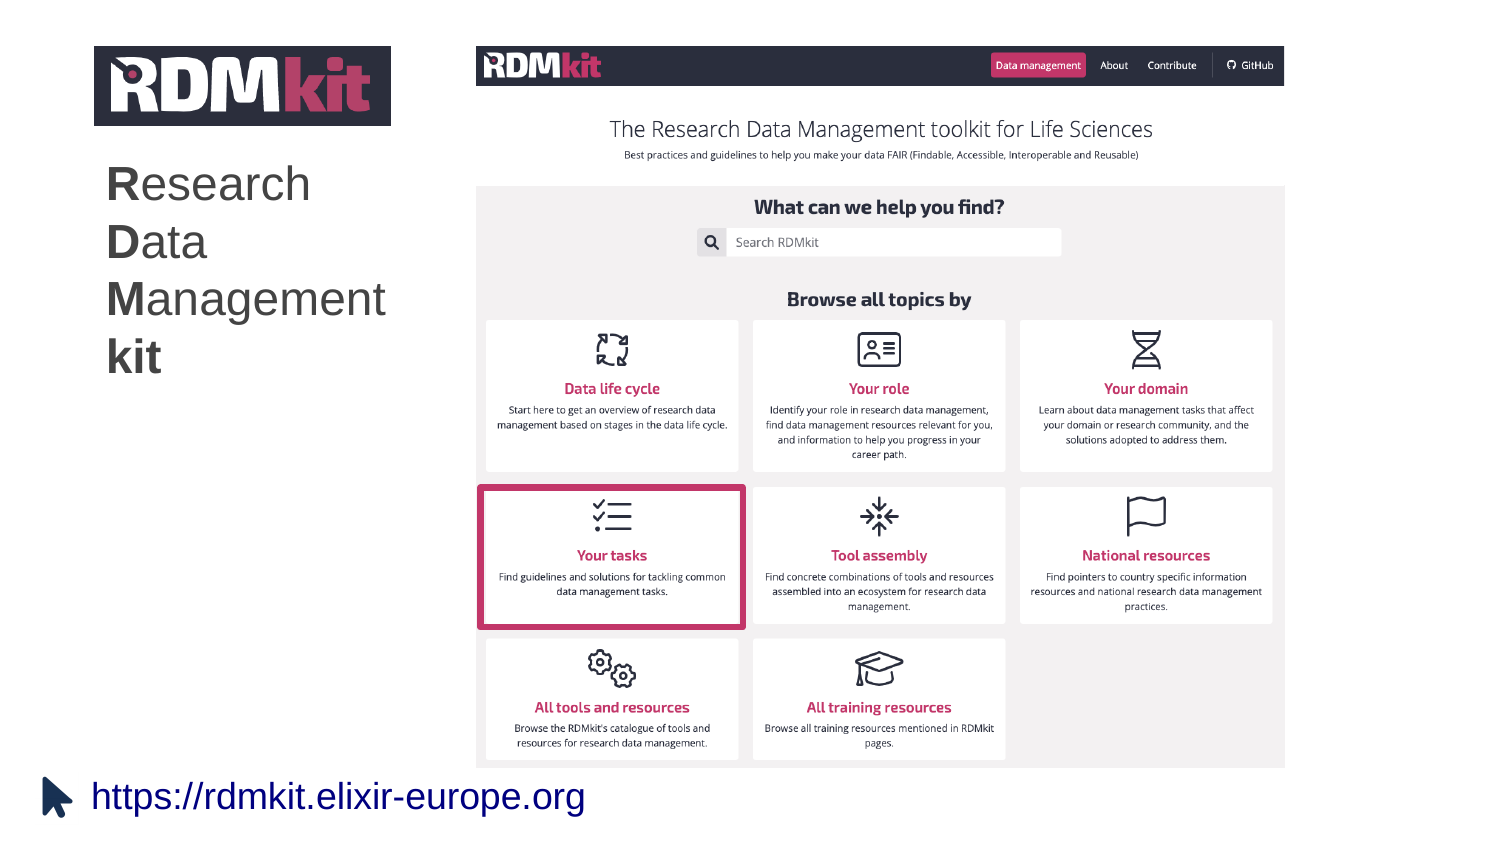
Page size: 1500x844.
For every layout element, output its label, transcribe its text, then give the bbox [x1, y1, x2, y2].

picture [94, 46, 391, 126]
picture [476, 46, 1285, 768]
text_box Research Data Management kit [94, 147, 423, 387]
text_box https://rdmkit.elixir-europe.org [79, 766, 939, 839]
picture [35, 772, 79, 825]
